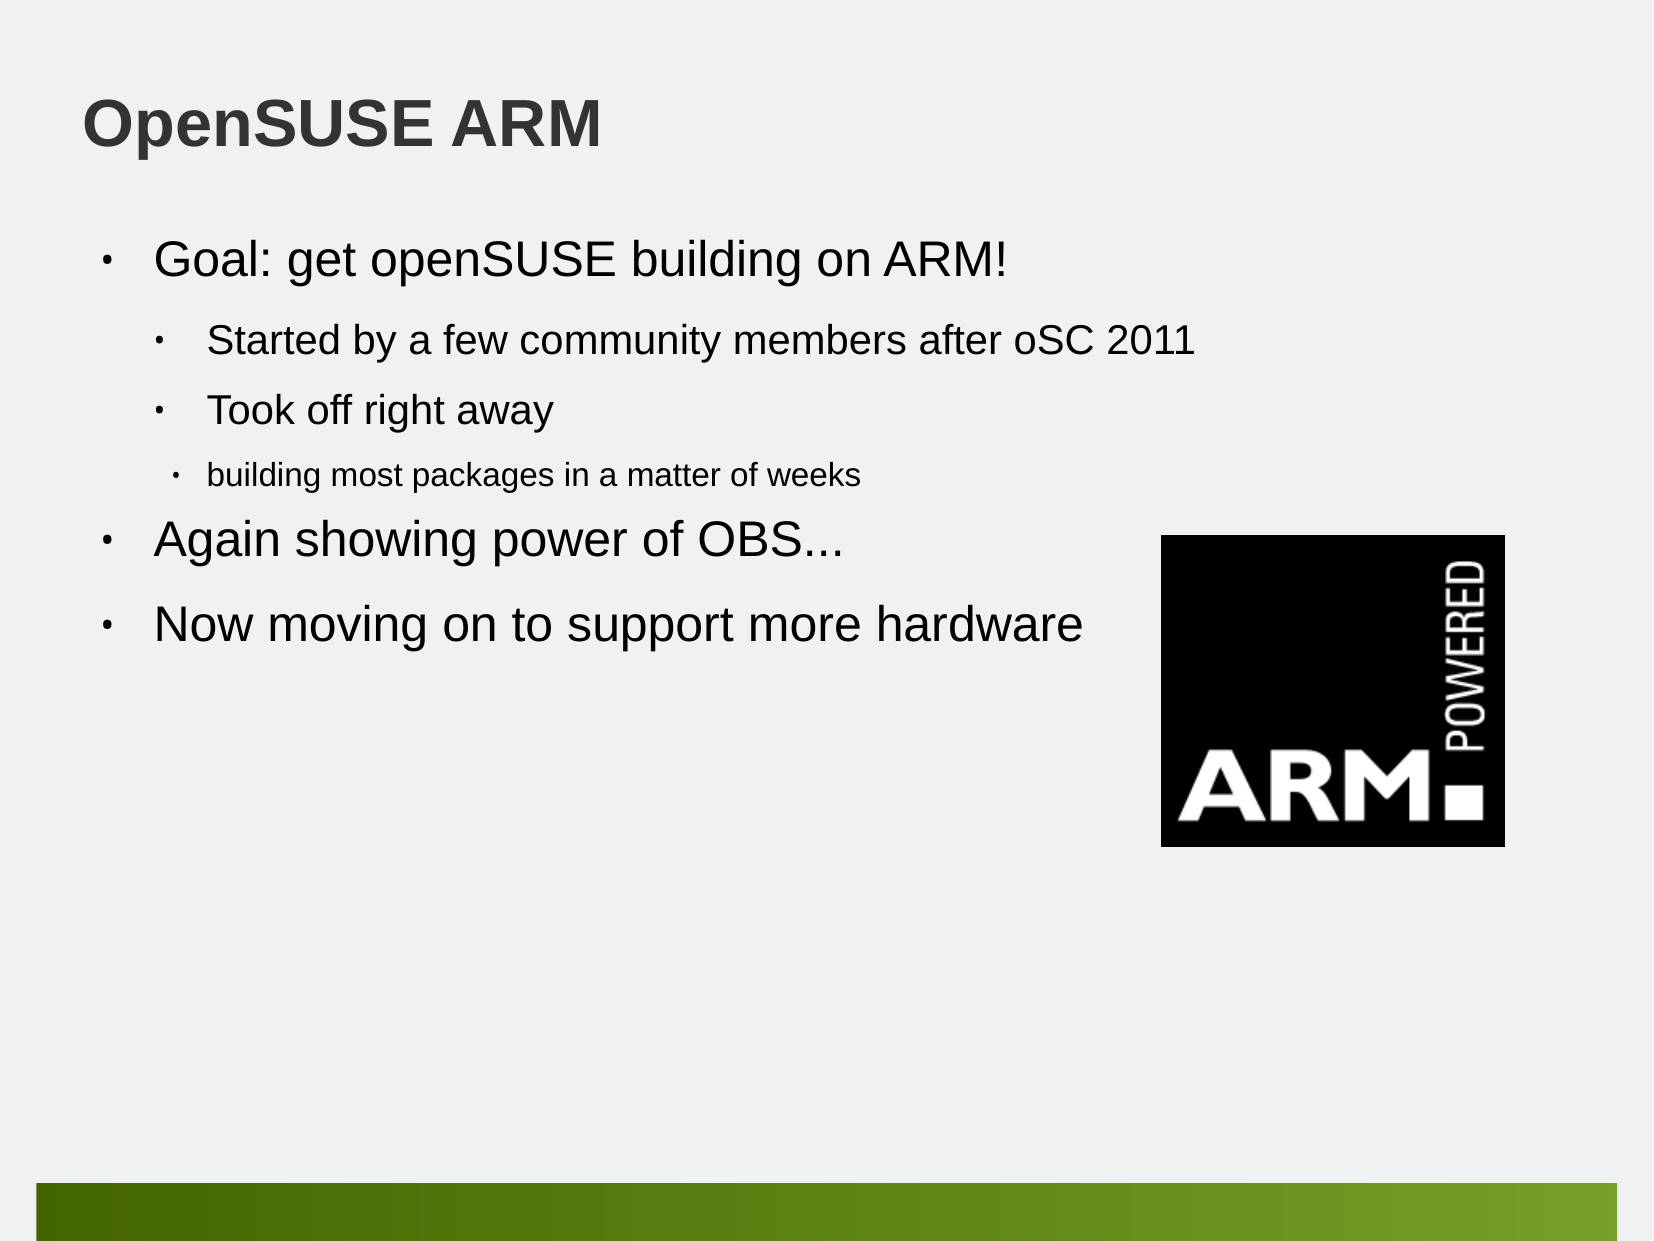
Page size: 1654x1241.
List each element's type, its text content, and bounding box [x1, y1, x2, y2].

list Goal: get openSUSE building on ARM! Started by a few community members after oSC 2011 Took off right away building most packages in a matter of weeks Again showing power of OBS... Now moving on to support more hardware [82, 231, 1571, 1050]
title OpenSUSE ARM [82, 49, 1571, 198]
picture [0, 0, 1654, 1241]
